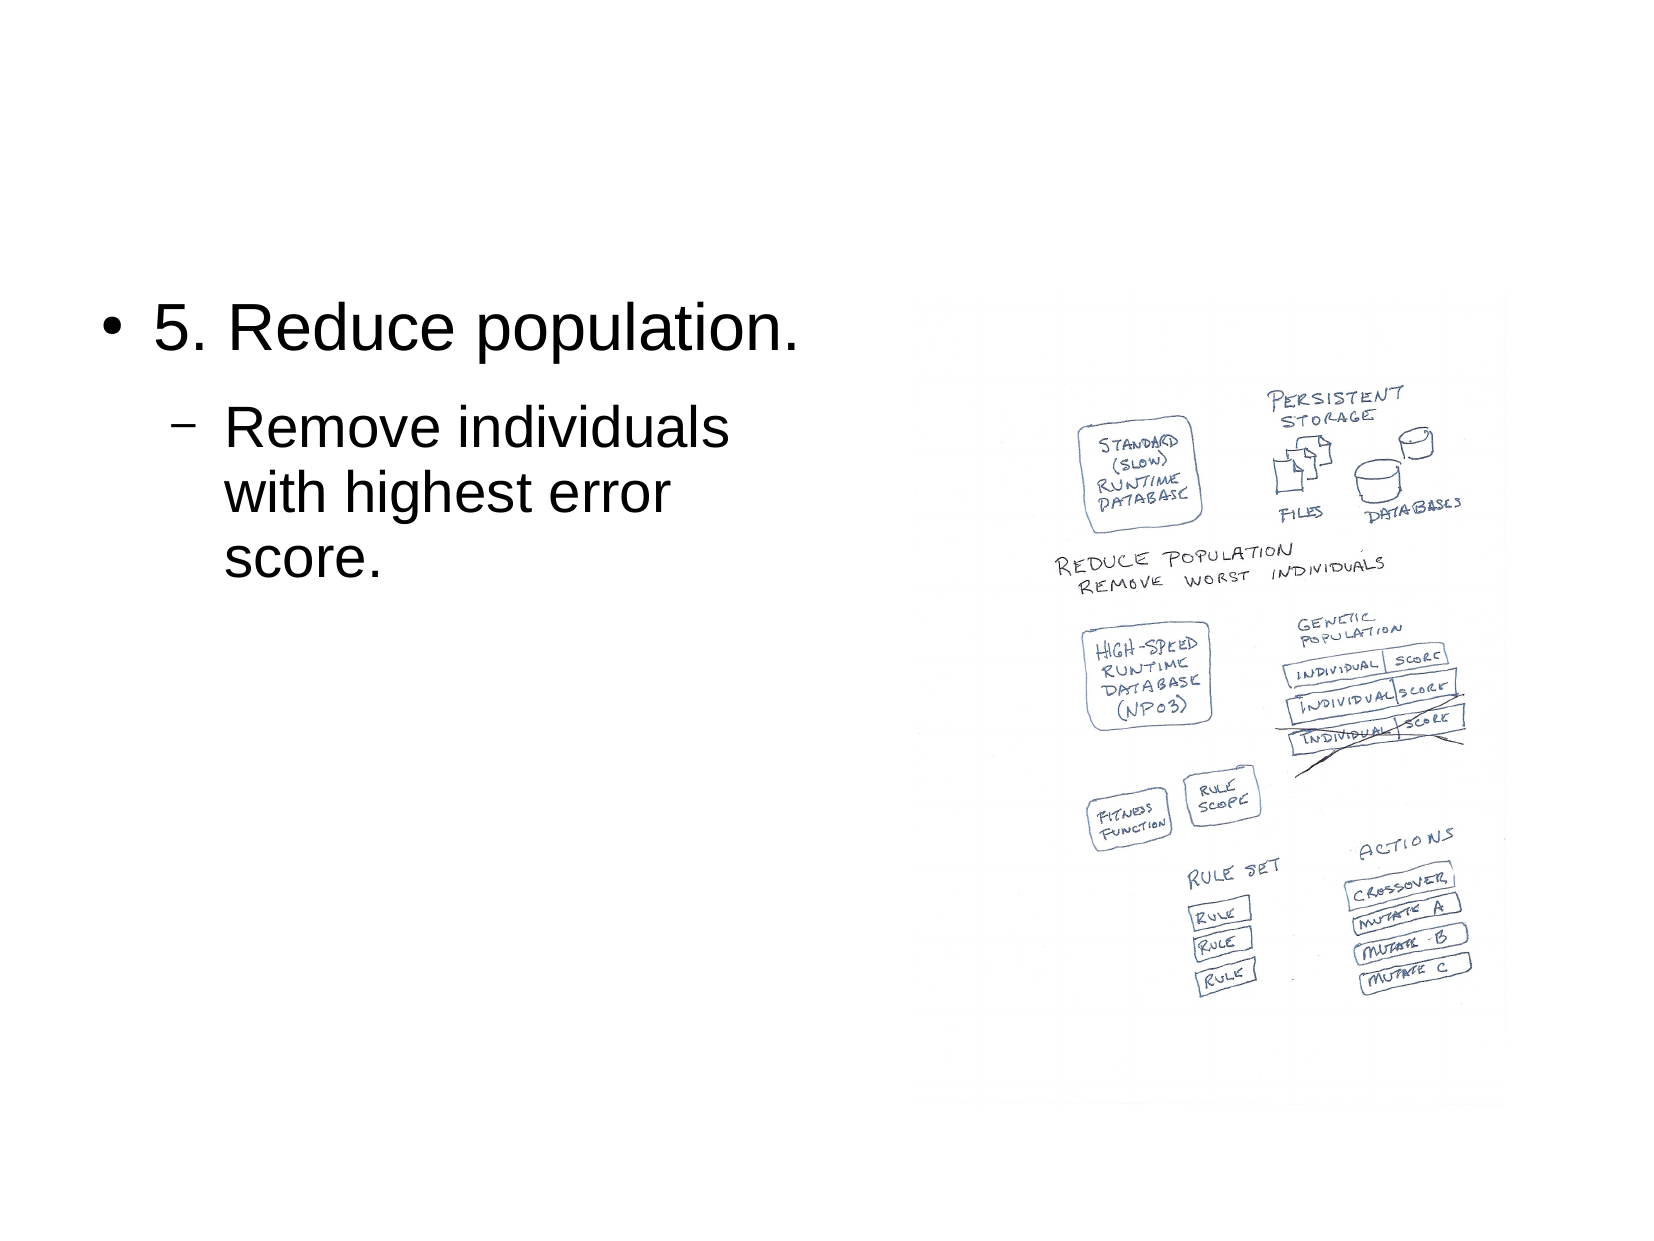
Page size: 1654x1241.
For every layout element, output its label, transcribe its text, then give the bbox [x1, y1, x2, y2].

list 5. Reduce population. Remove individuals with highest error score. [82, 290, 809, 1109]
picture [911, 290, 1506, 1109]
